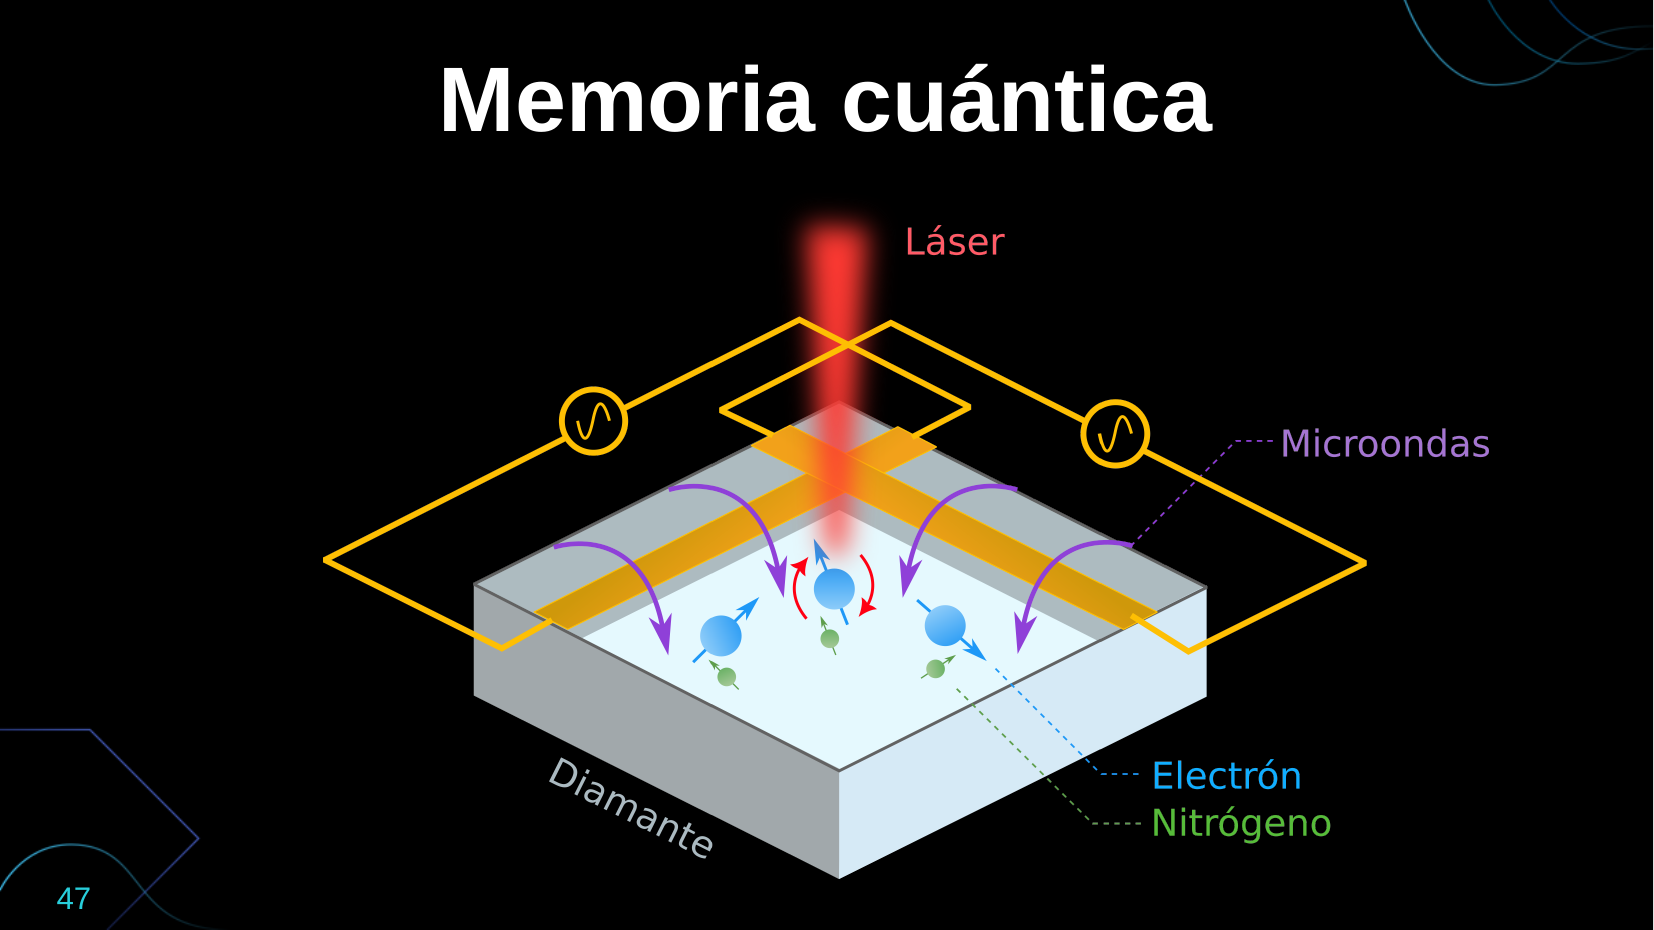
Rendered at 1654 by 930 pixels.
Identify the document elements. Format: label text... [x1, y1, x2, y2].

text_box <number> [42, 873, 215, 930]
text_box Memoria cuántica [424, 40, 1229, 159]
picture [0, 0, 1654, 930]
